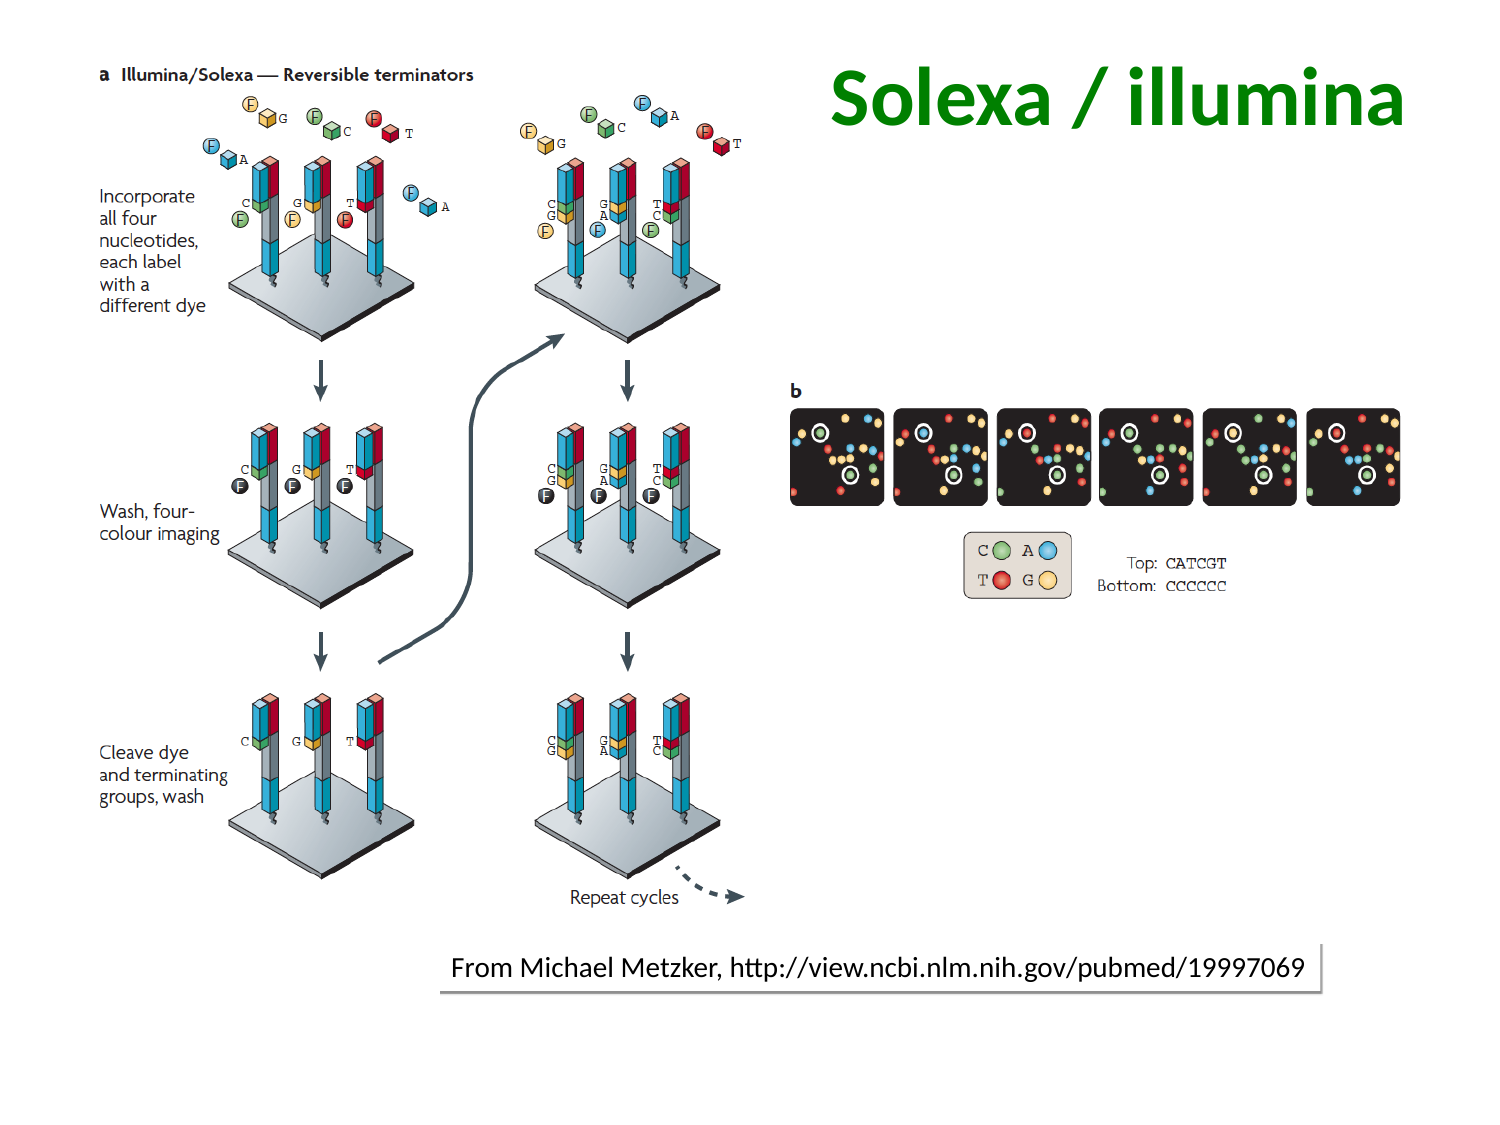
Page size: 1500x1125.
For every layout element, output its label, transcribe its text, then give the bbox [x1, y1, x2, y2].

text_box Solexa / illumina [738, 27, 1500, 158]
picture [770, 372, 1427, 619]
text_box From Michael Metzker, http://view.ncbi.nlm.nih.gov/pubmed/19997069 [436, 940, 1321, 991]
picture [88, 43, 757, 937]
